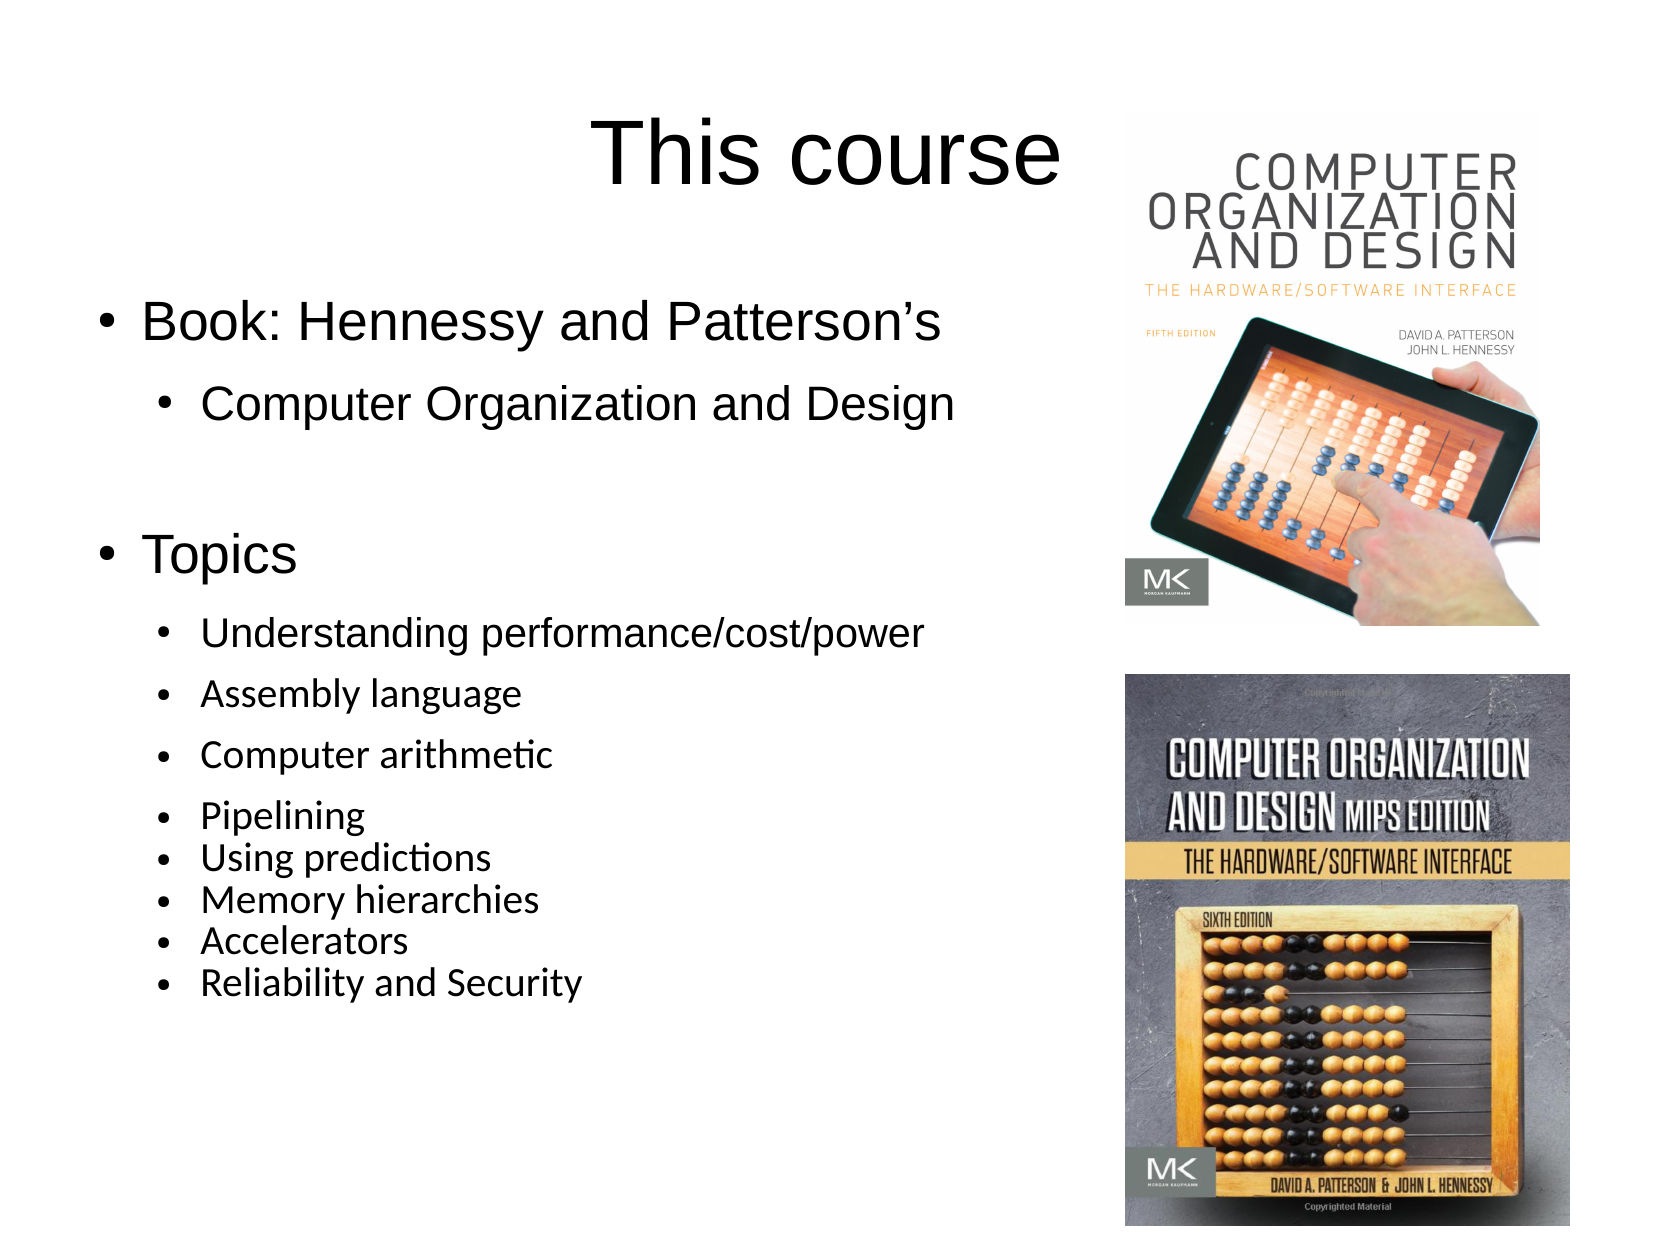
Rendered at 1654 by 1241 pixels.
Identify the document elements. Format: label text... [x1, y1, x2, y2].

title This course [82, 49, 1571, 257]
list Book: Hennessy and Patterson’s Computer Organization and Design Topics Understanding performance/cost/power Assembly language Computer arithmetic Pipelining Using predictions Memory hierarchies Accelerators Reliability and Security [82, 290, 1571, 1010]
picture [1125, 112, 1540, 626]
picture [1125, 674, 1570, 1226]
